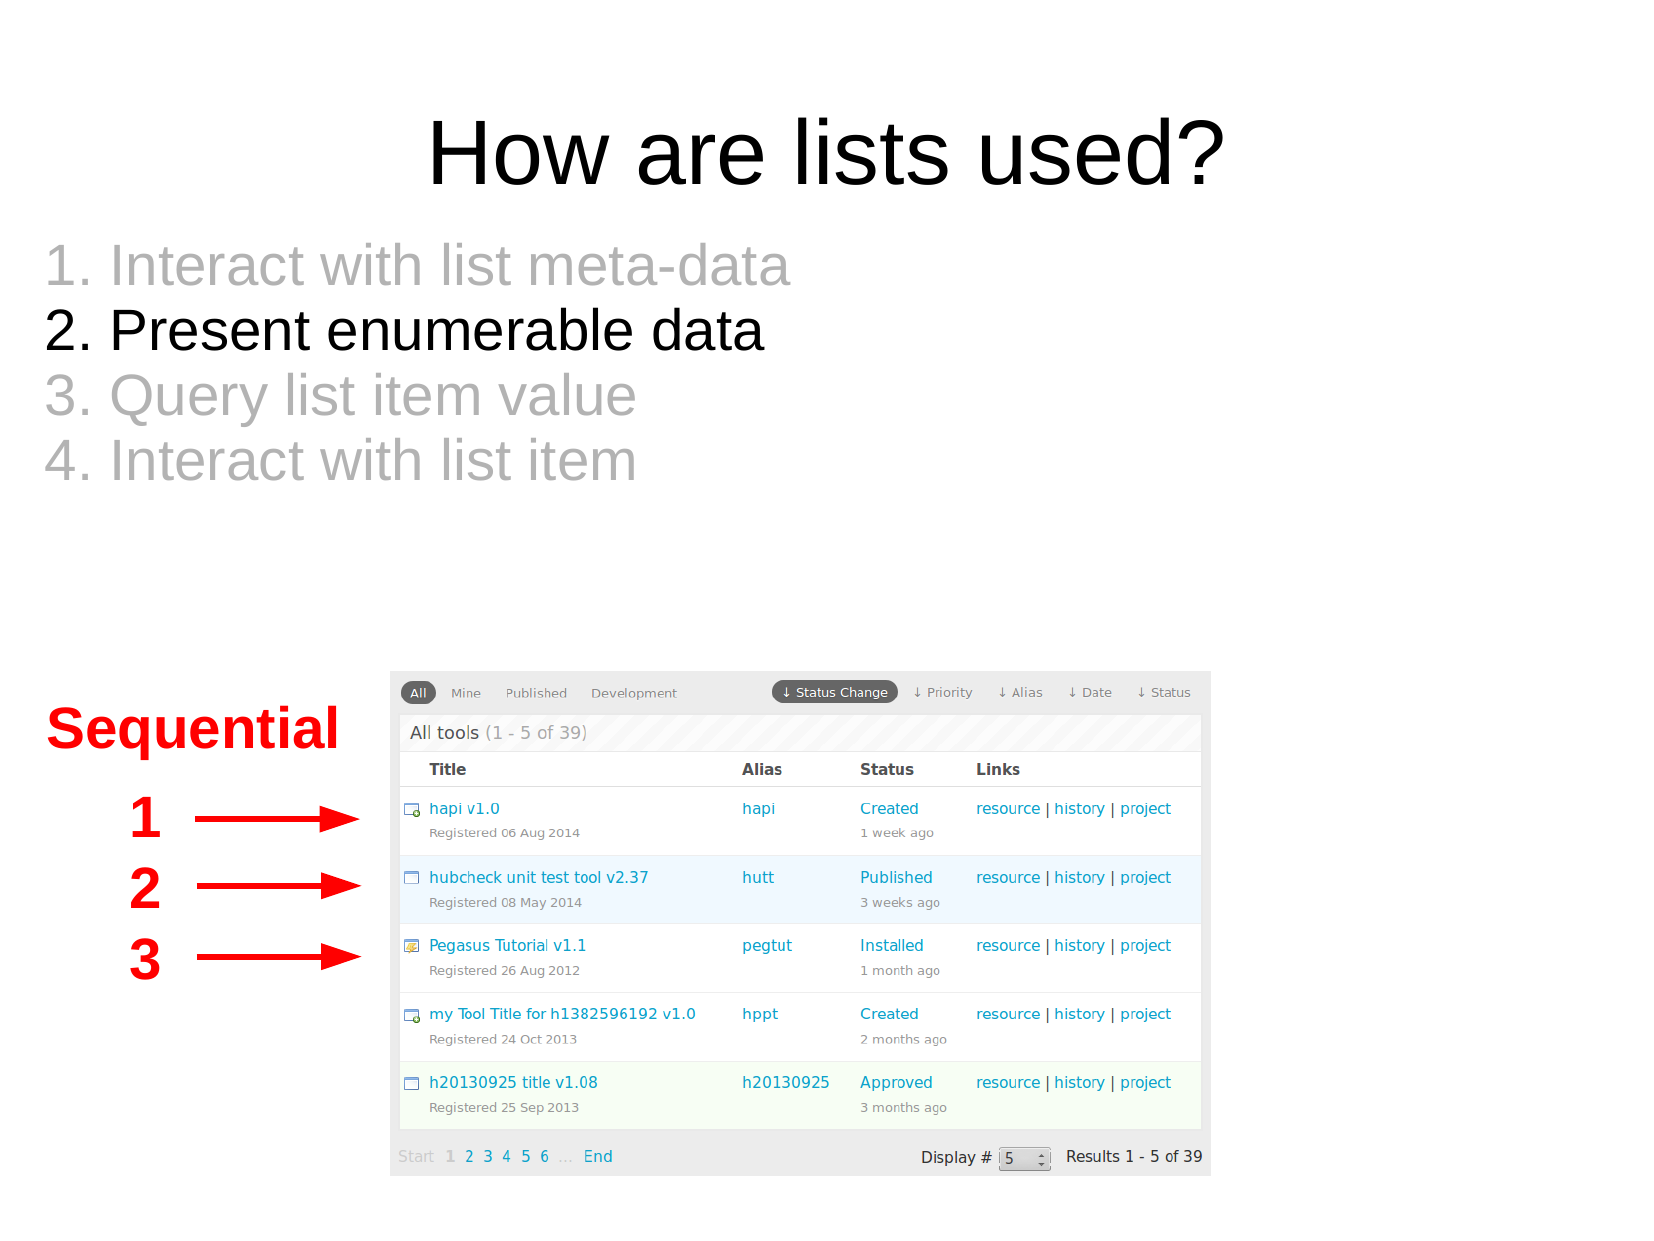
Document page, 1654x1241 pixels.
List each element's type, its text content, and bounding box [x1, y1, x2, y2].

text_box 3 [114, 919, 177, 1000]
title How are lists used? [82, 49, 1571, 257]
text_box Sequential [31, 688, 357, 769]
picture [390, 671, 1211, 1176]
text_box 1 [114, 777, 177, 848]
text_box 2 [114, 848, 177, 919]
text_box [30, 225, 856, 300]
text_box [30, 360, 856, 500]
text_box 1. Interact with list meta-data 2. Present enumerable data 3. Query list item value 4. Interact with list item [30, 300, 841, 360]
